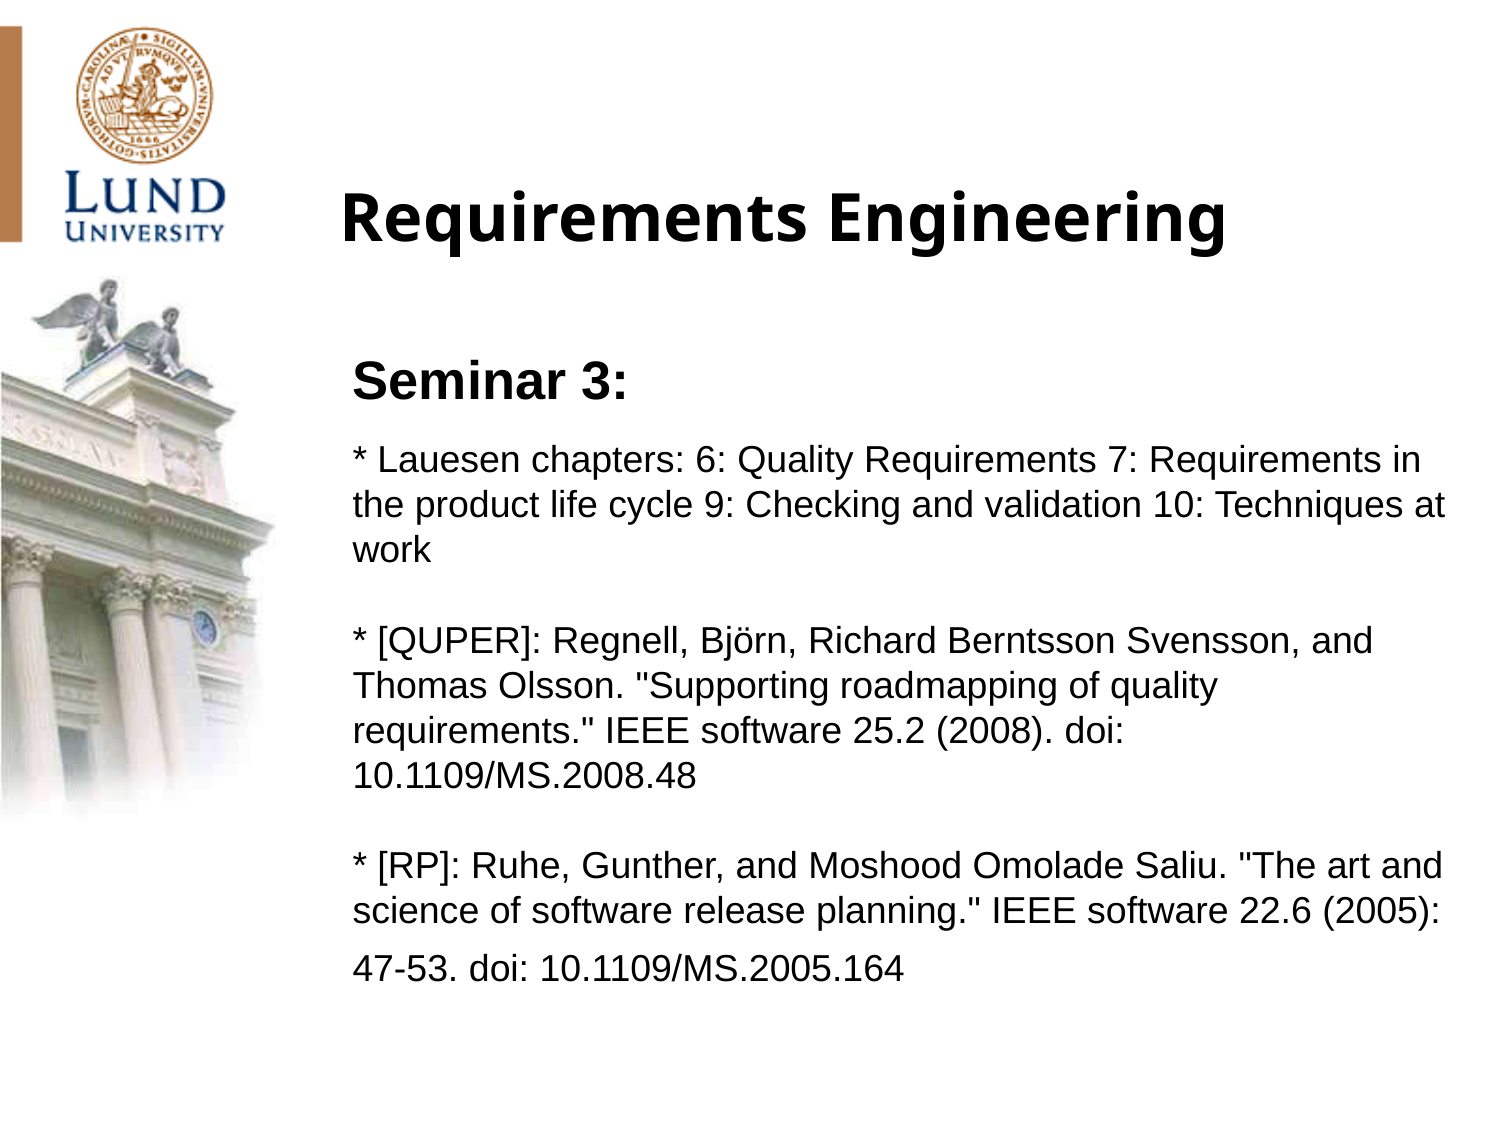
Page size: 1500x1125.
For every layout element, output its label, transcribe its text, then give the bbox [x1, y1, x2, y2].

picture [0, 21, 229, 250]
title Requirements Engineering [324, 50, 1417, 263]
subtitle Seminar 3: * Lauesen chapters: 6: Quality Requirements 7: Requirements in the product life cycle 9: Checking and validation 10: Techniques at work * [QUPER]: Regnell, Björn, Richard Berntsson Svensson, and Thomas Olsson. "Supporting roadmapping of quality requirements." IEEE software 25.2 (2008). doi: 10.1109/MS.2008.48 * [RP]: Ruhe, Gunther, and Moshood Omolade Saliu. "The art and science of software release planning." IEEE software 22.6 (2005): 47-53. doi: 10.1109/MS.2005.164 [337, 338, 1463, 836]
picture [0, 276, 285, 850]
